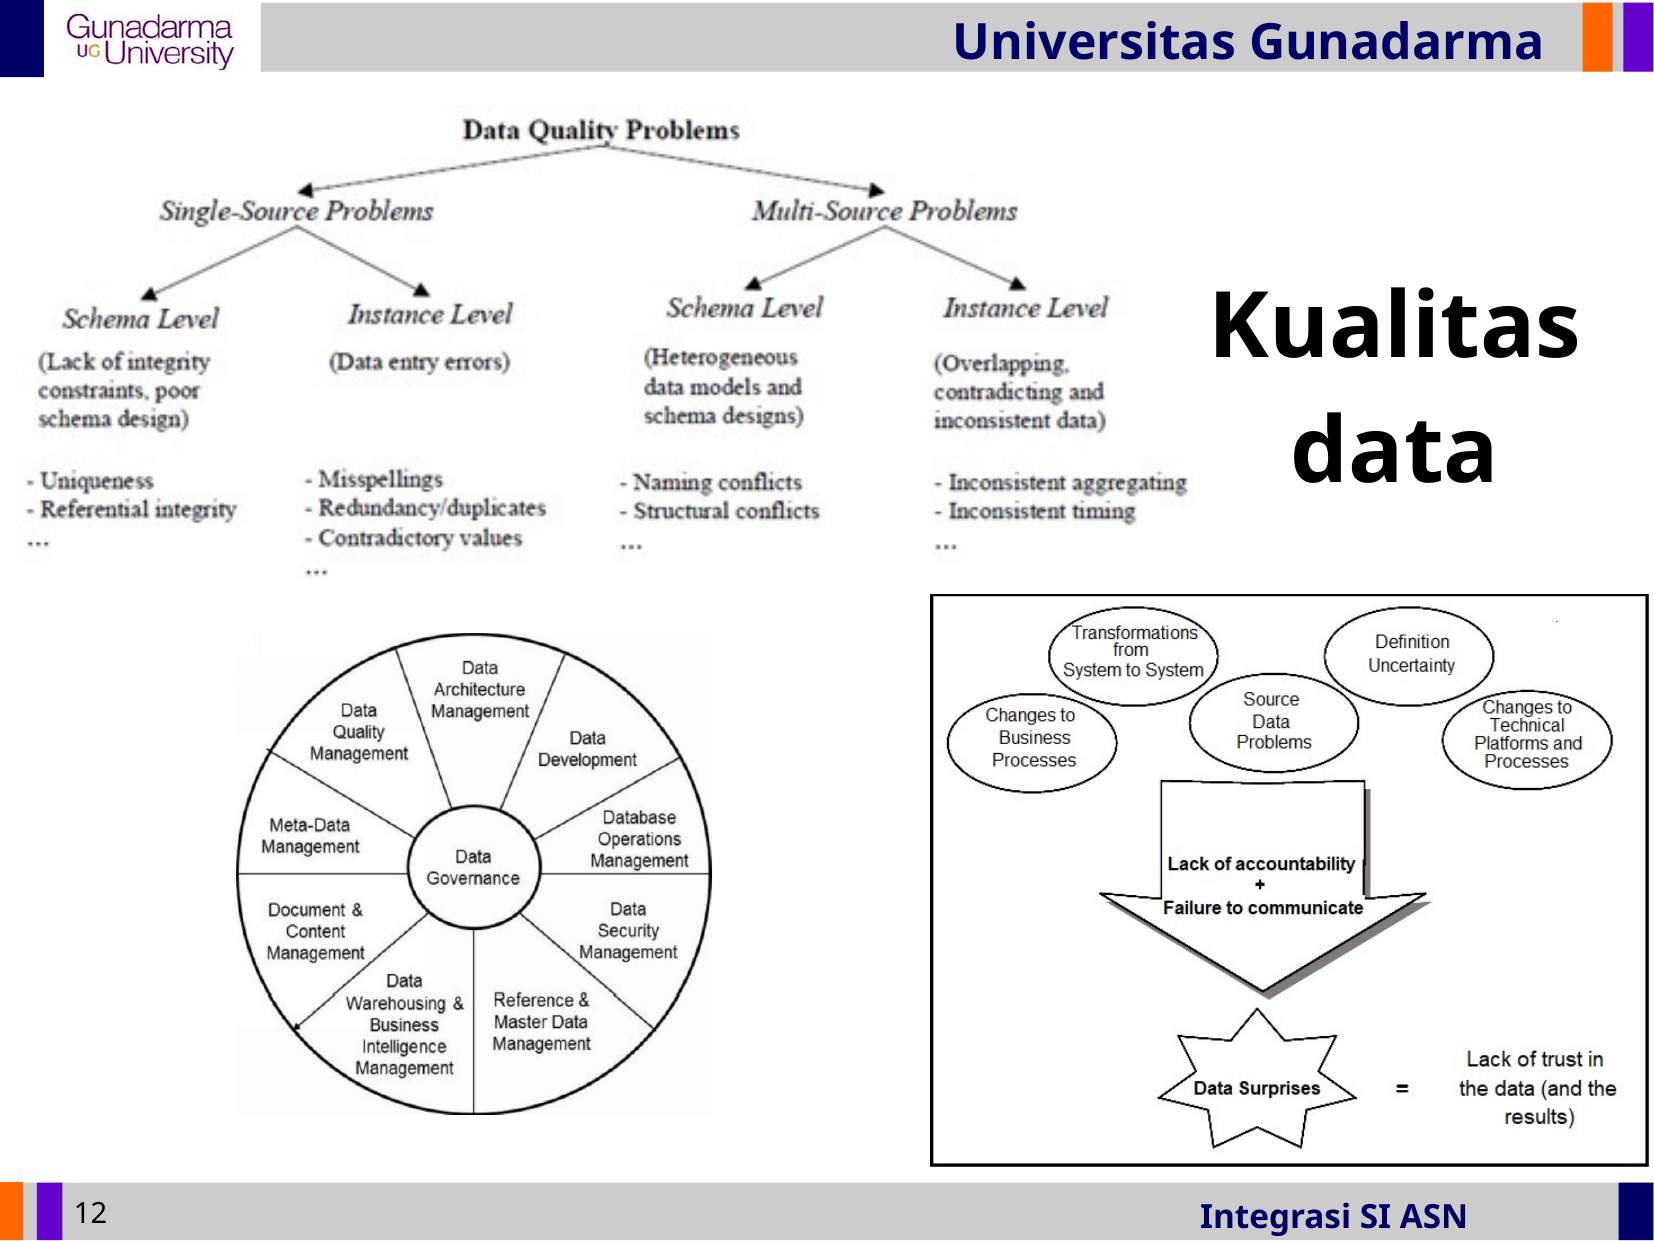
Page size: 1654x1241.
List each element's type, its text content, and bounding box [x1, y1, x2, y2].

picture [65, 0, 235, 70]
picture [15, 104, 1194, 586]
title Kualitas data [1194, 274, 1651, 496]
picture [225, 629, 722, 1126]
picture [930, 594, 1650, 1168]
